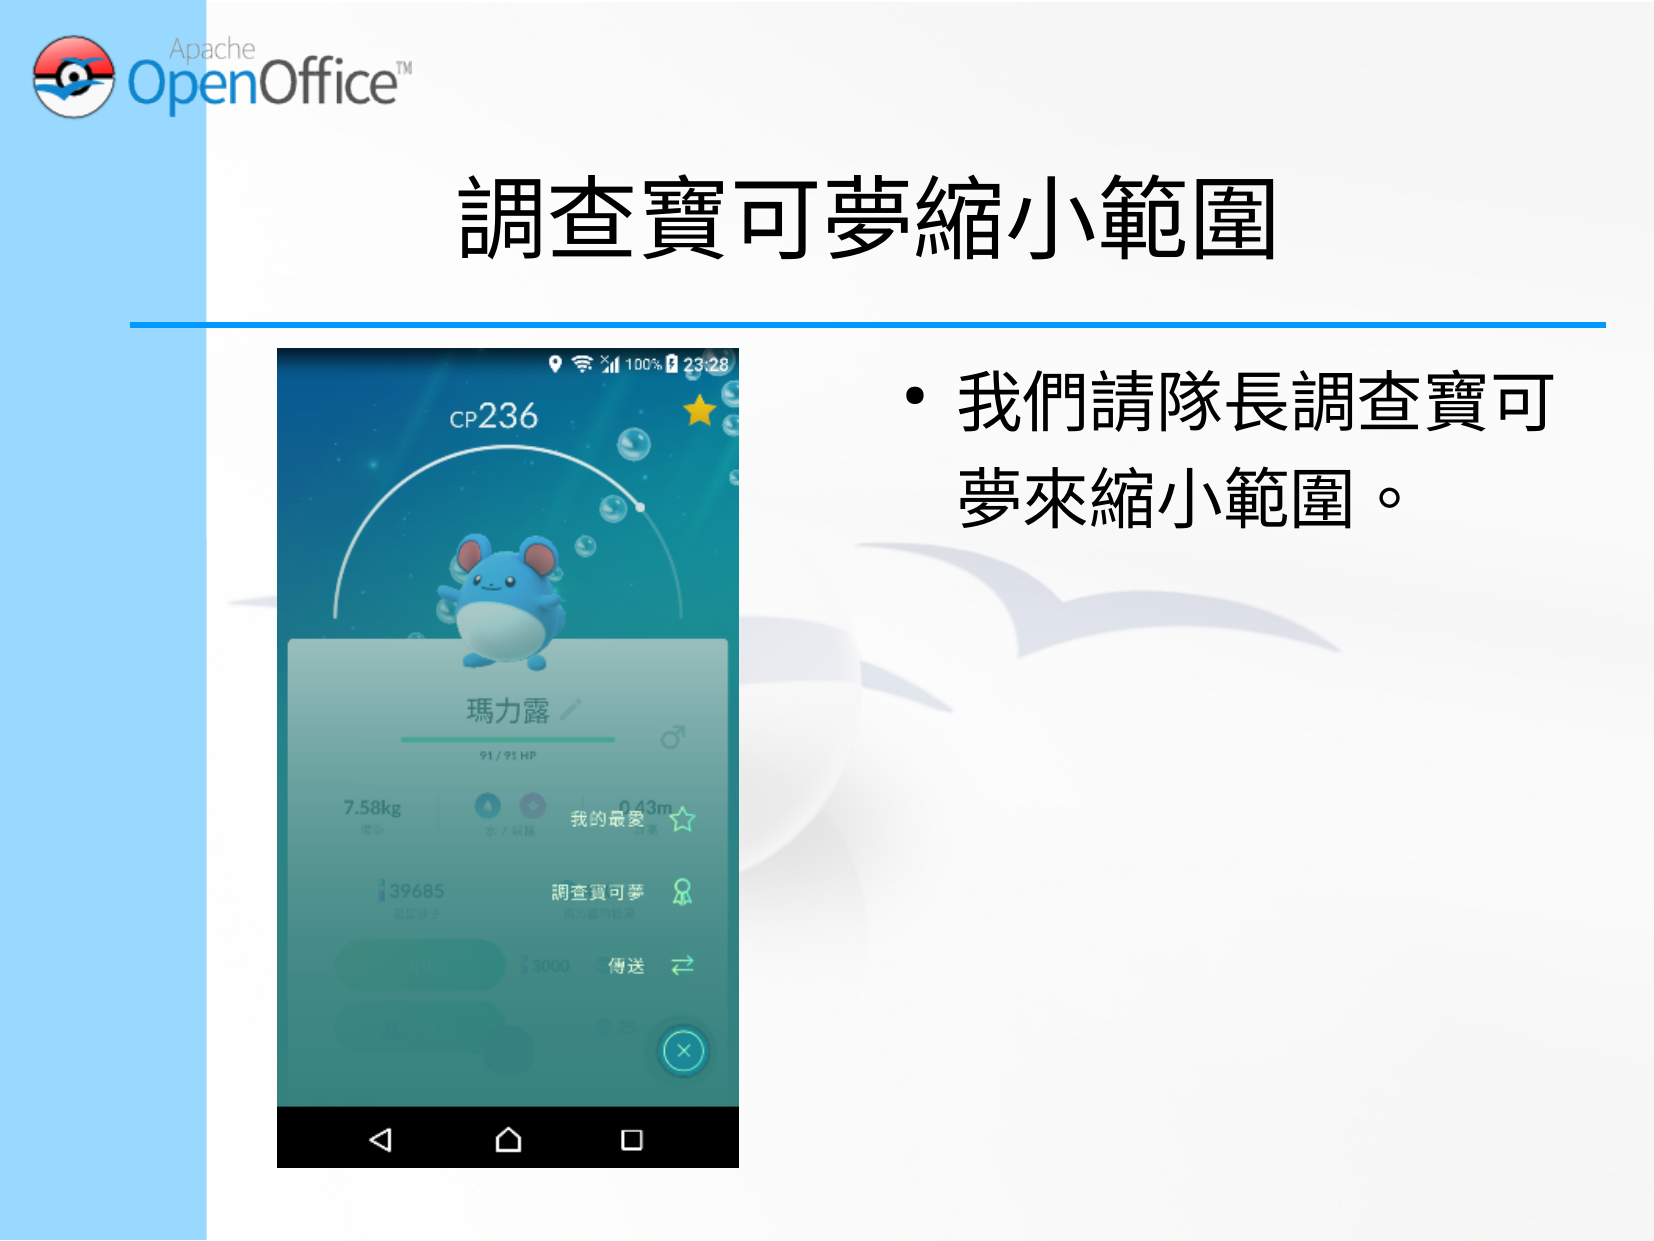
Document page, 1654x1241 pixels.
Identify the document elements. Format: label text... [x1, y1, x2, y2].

picture [31, 2, 1654, 1241]
list 我們請隊長調查寶可夢來縮小範圍。 [885, 349, 1572, 1168]
title 調查寶可夢縮小範圍 [165, 108, 1571, 316]
